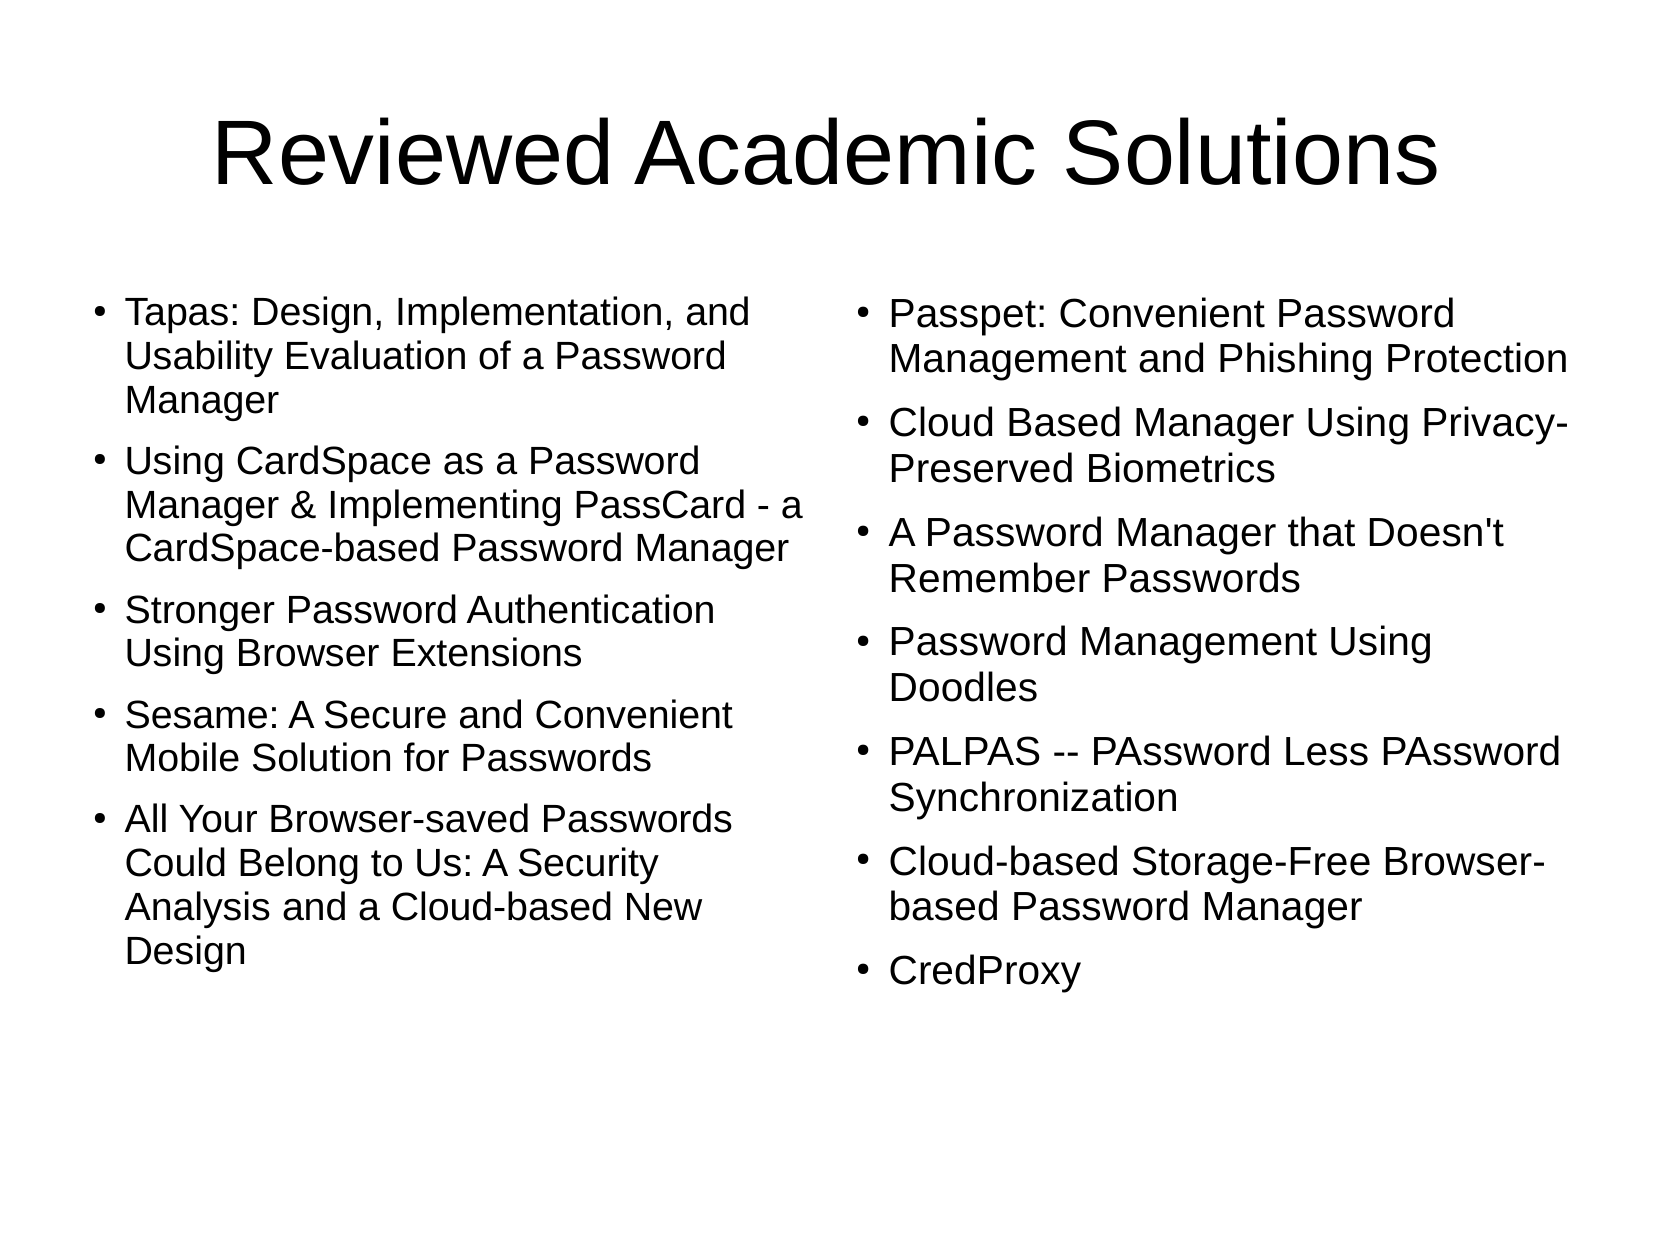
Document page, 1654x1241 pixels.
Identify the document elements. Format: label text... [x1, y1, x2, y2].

list Tapas: Design, Implementation, and Usability Evaluation of a Password Manager Using CardSpace as a Password Manager & Implementing PassCard - a CardSpace-based Password Manager Stronger Password Authentication Using Browser Extensions Sesame: A Secure and Convenient Mobile Solution for Passwords All Your Browser-saved Passwords Could Belong to Us: A Security Analysis and a Cloud-based New Design [82, 290, 809, 1010]
list Passpet: Convenient Password Management and Phishing Protection Cloud Based Manager Using Privacy-Preserved Biometrics A Password Manager that Doesn't Remember Passwords Password Management Using Doodles PALPAS -- PAssword Less PAssword Synchronization Cloud-based Storage-Free Browser-based Password Manager CredProxy [845, 290, 1572, 1010]
title Reviewed Academic Solutions [82, 49, 1571, 257]
